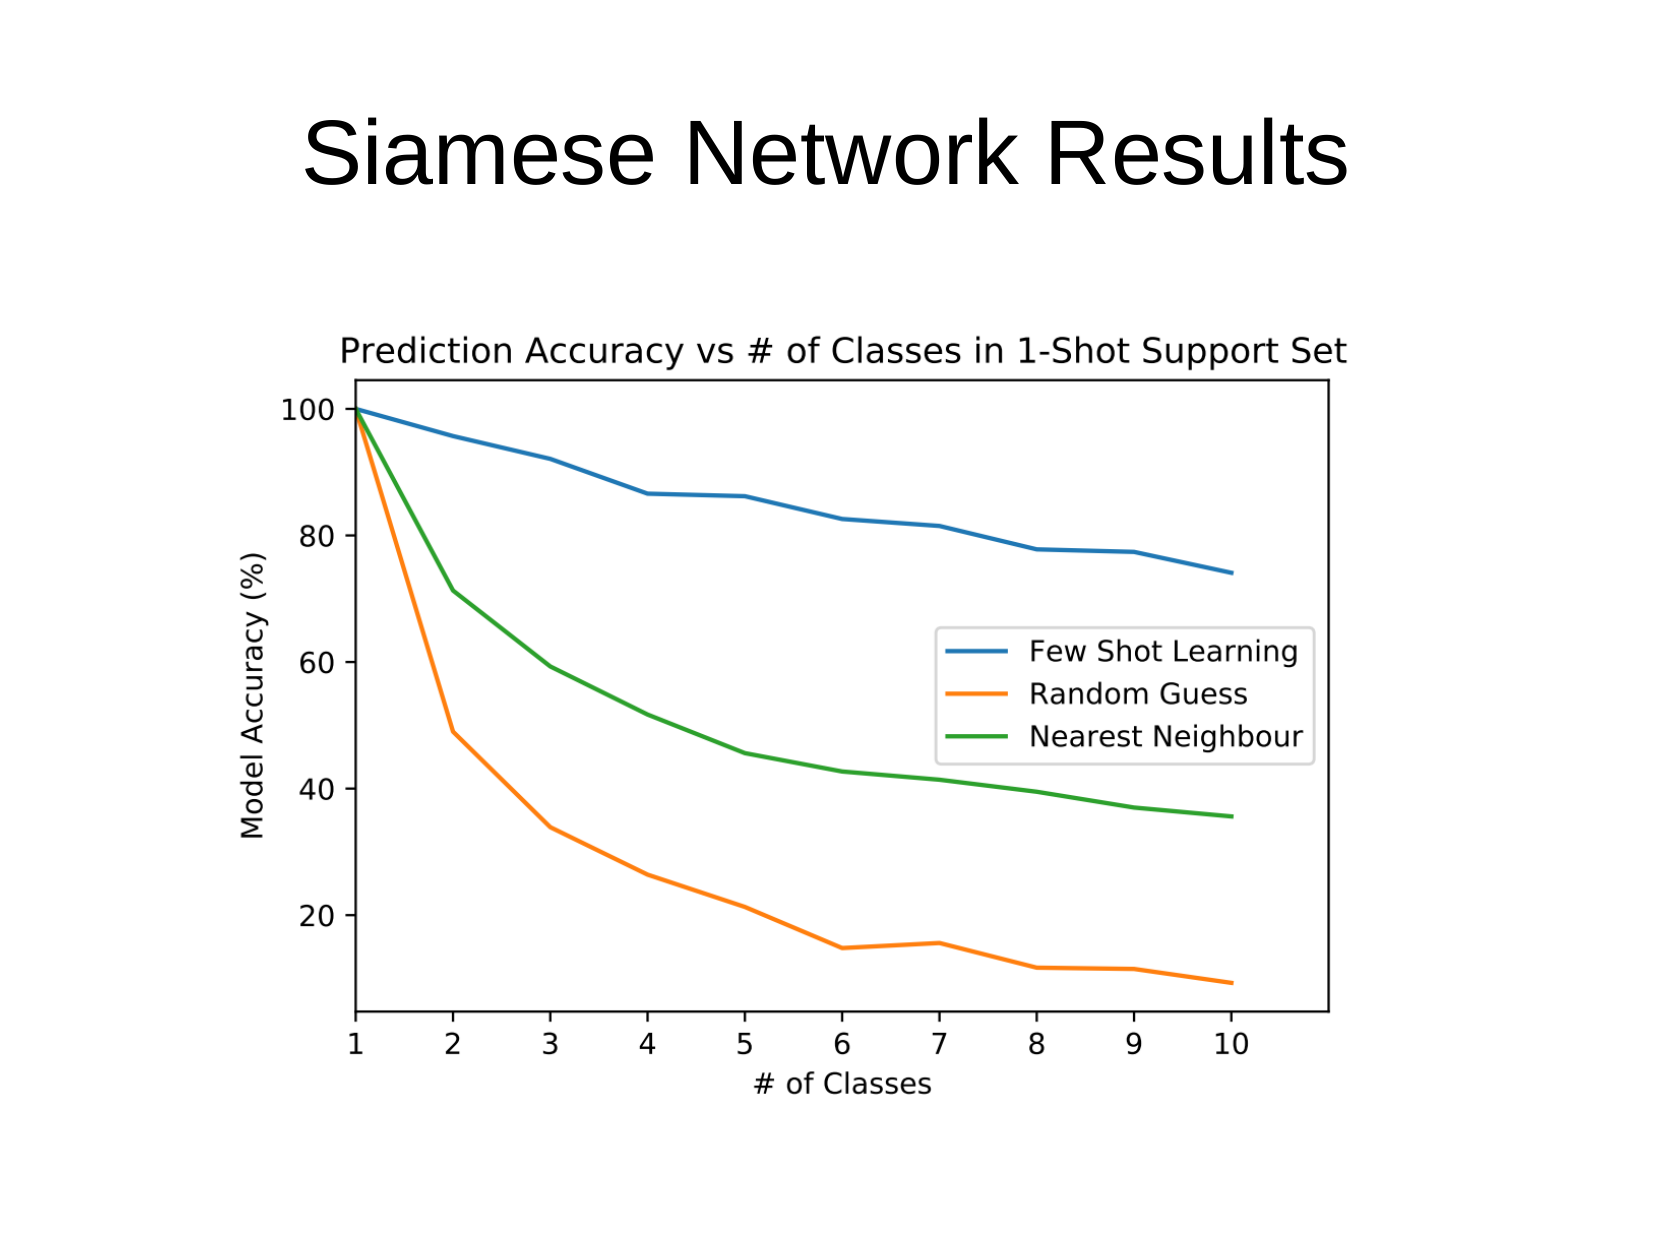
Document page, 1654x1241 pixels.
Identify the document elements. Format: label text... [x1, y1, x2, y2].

picture [211, 290, 1443, 1109]
title Siamese Network Results [82, 49, 1571, 257]
